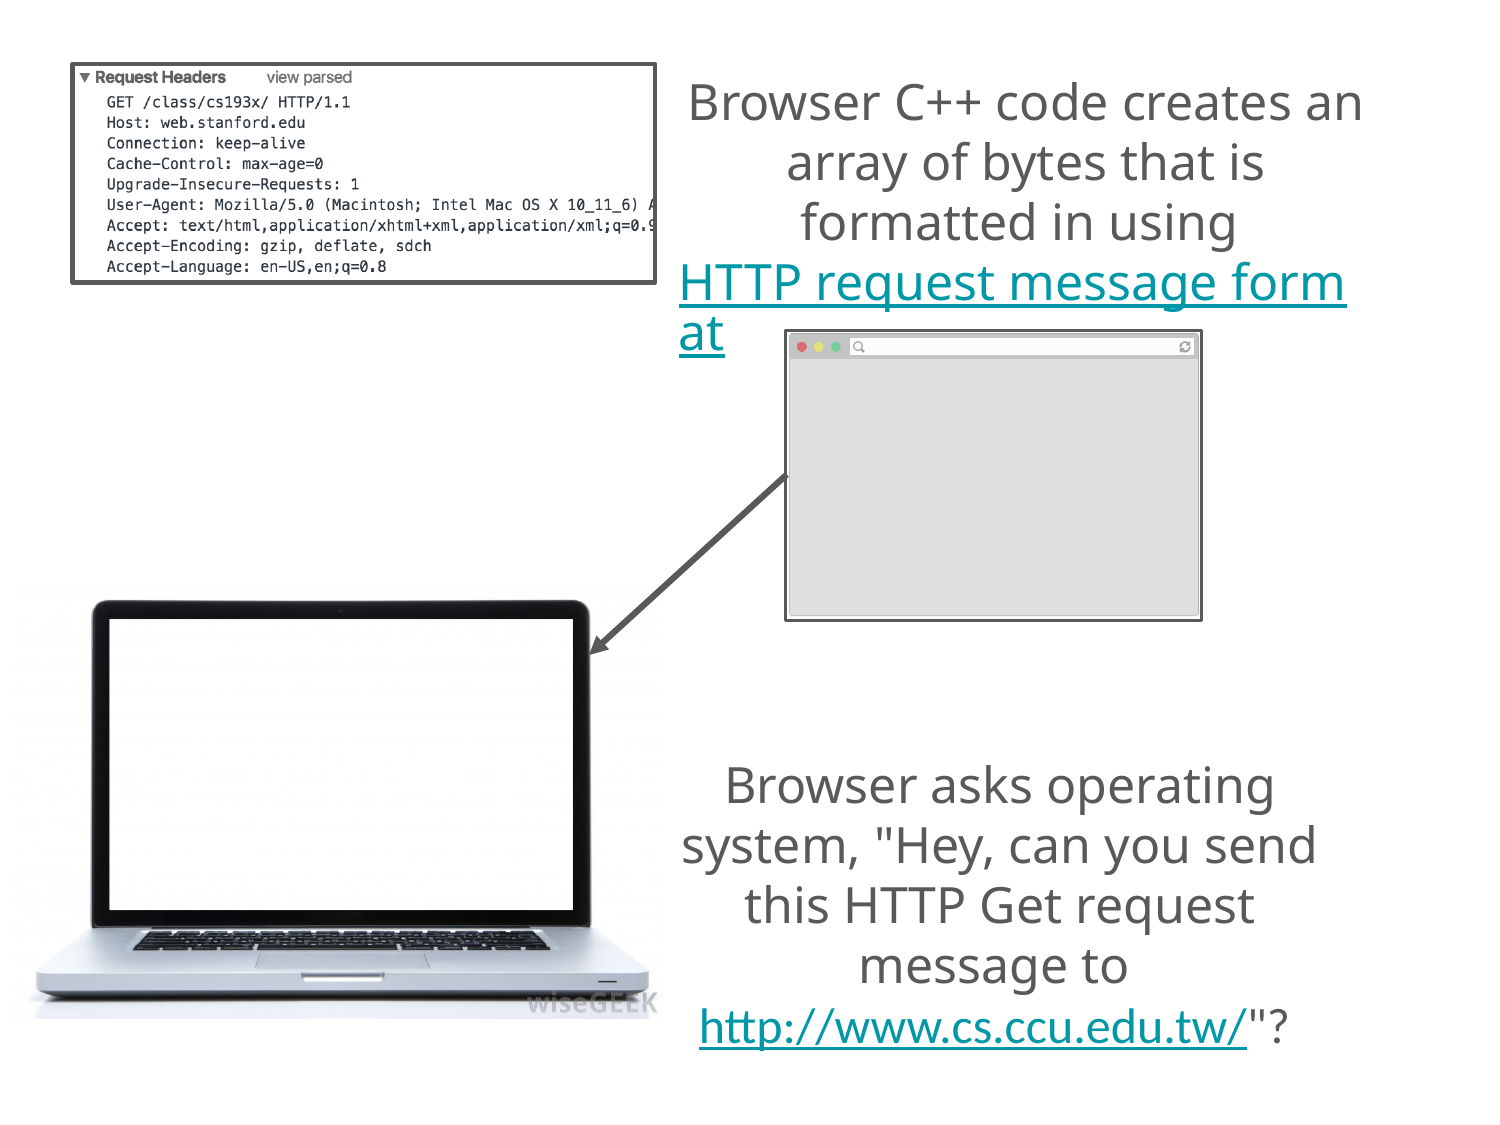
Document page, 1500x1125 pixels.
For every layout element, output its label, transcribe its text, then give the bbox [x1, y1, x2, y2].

list Browser C++ code creates an array of bytes that is formatted in using HTTP request message format [663, 55, 1389, 292]
picture [10, 590, 664, 1019]
picture [75, 66, 653, 281]
picture [786, 331, 1201, 619]
list Browser asks operating system, "Hey, can you send this HTTP Get request message to http://www.cs.ccu.edu.tw/"? [638, 738, 1363, 975]
